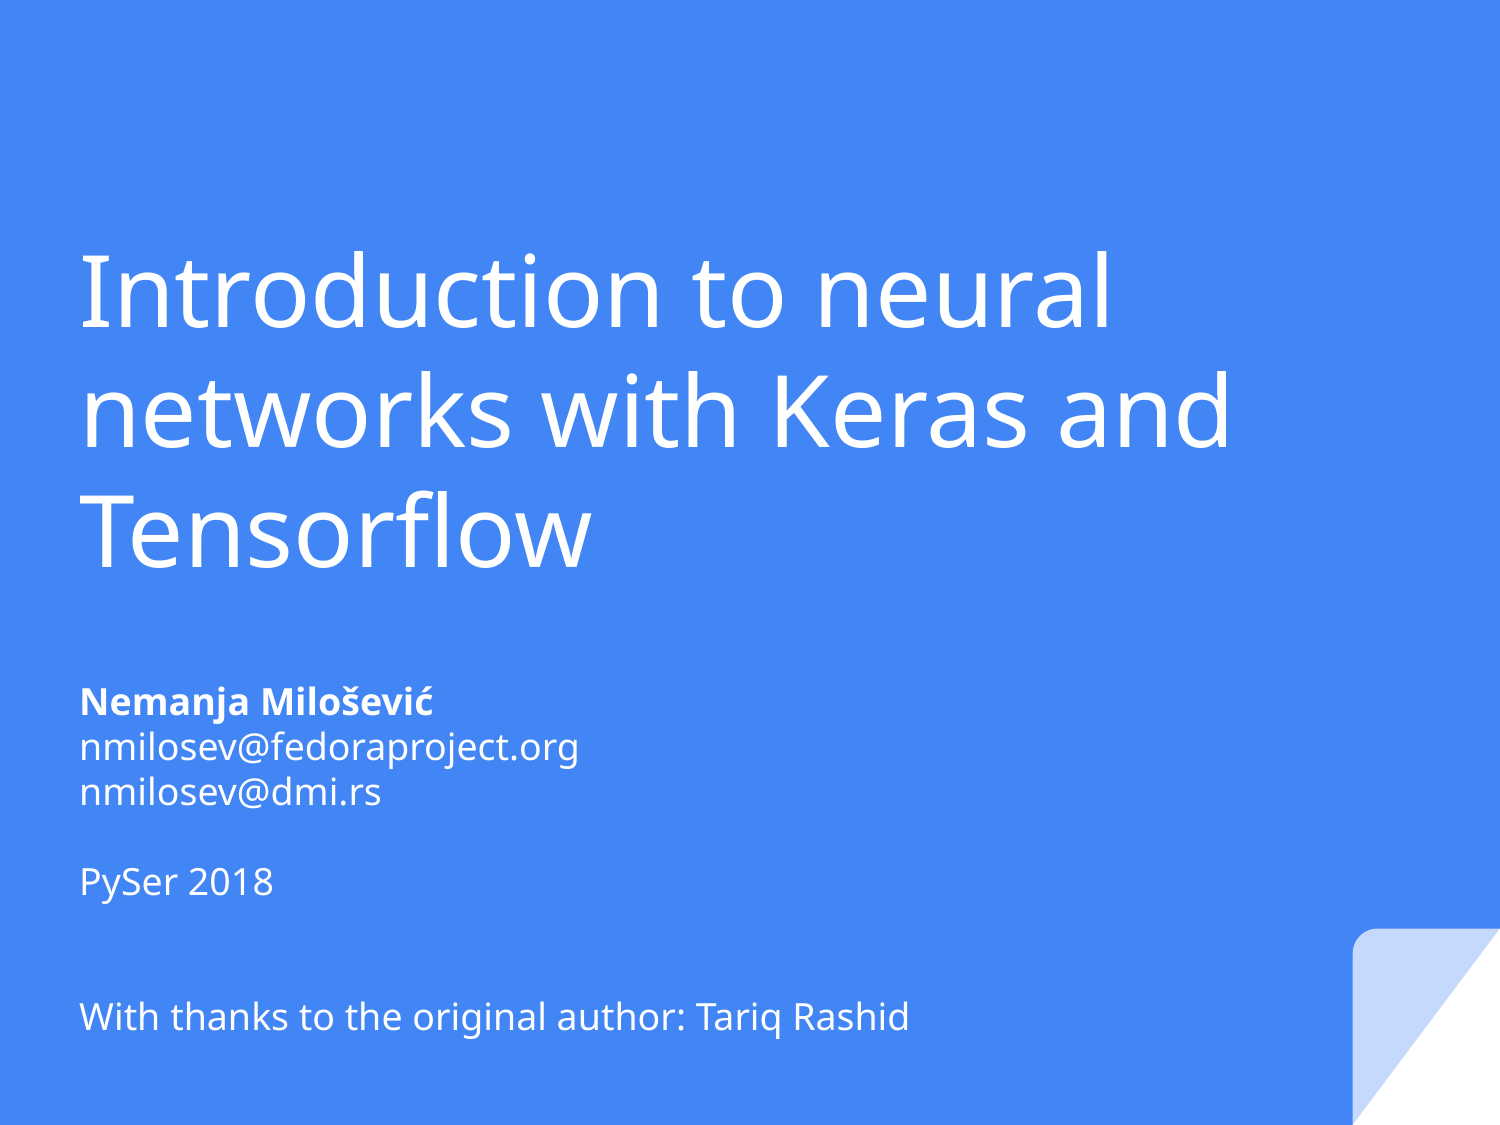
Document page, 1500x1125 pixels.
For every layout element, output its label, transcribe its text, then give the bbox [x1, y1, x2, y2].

subtitle Nemanja Milošević nmilosev@fedoraproject.org nmilosev@dmi.rs PySer 2018 With thanks to the original author: Tariq Rashid [64, 662, 1413, 932]
title Introduction to neural networks with Keras and Tensorflow [64, 397, 1413, 603]
